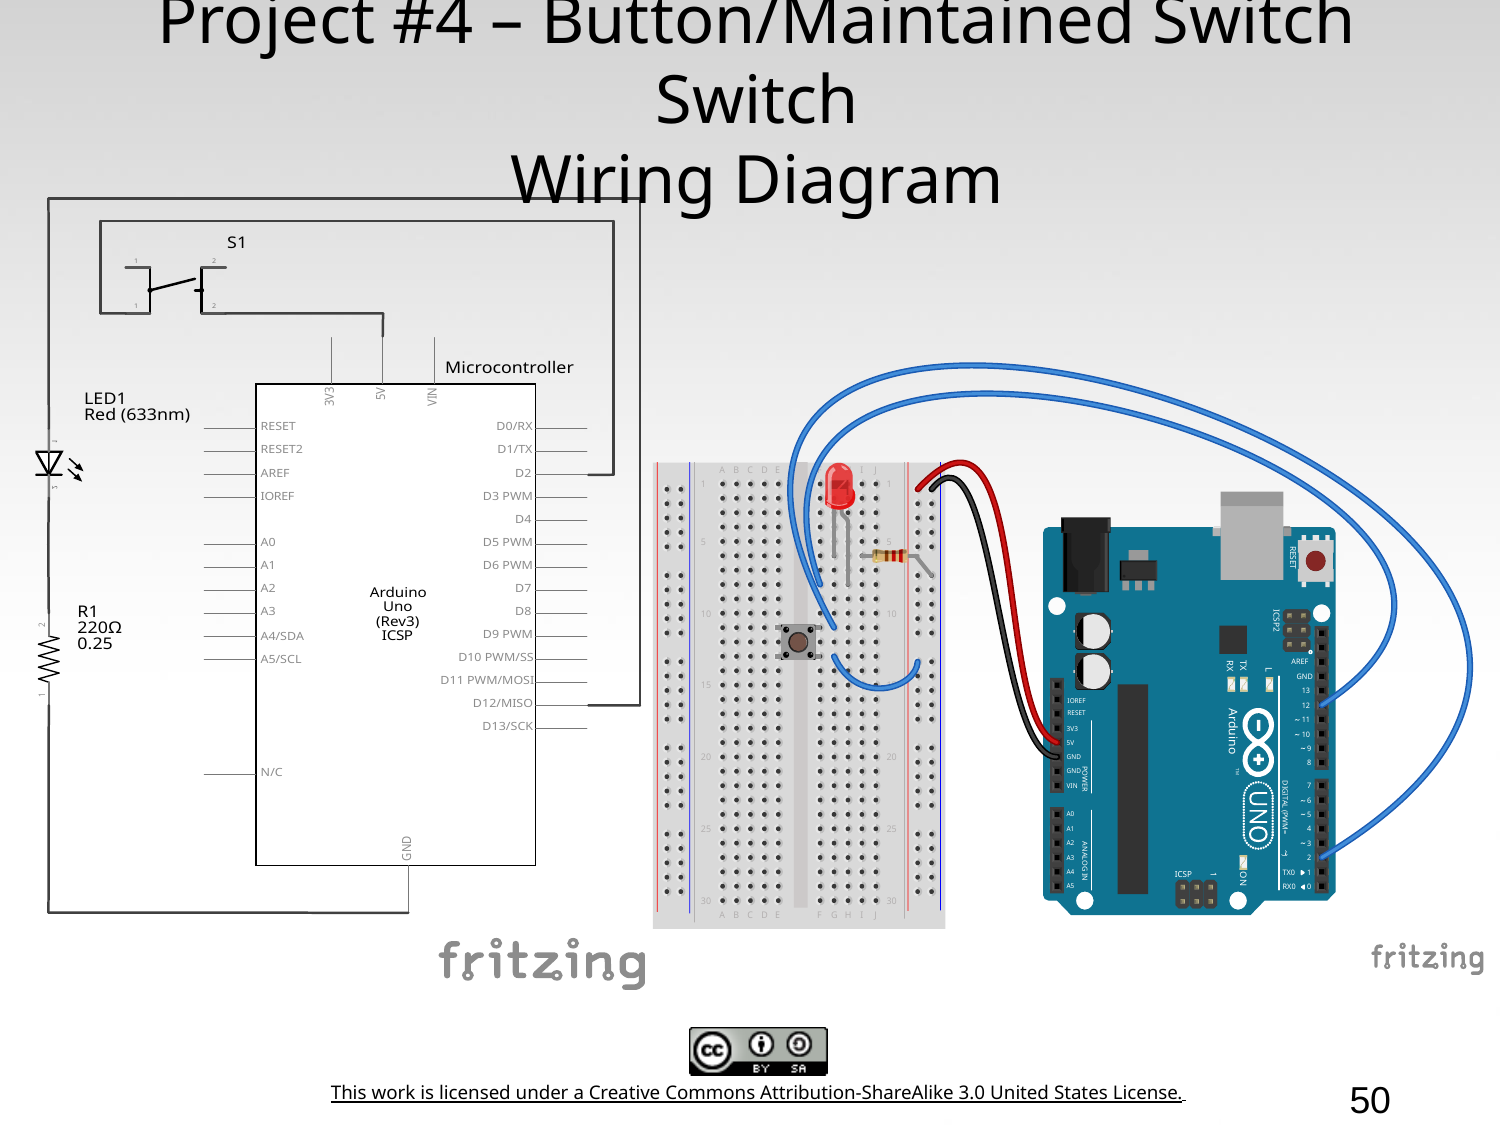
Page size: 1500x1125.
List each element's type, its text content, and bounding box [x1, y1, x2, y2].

title Project #4 – Button/Maintained Switch Switch Wiring Diagram [75, 2, 1441, 191]
picture [0, 0, 1500, 1125]
picture [745, 191, 768, 198]
picture [685, 191, 704, 199]
picture [846, 191, 865, 199]
picture [808, 191, 825, 199]
picture [913, 191, 930, 199]
